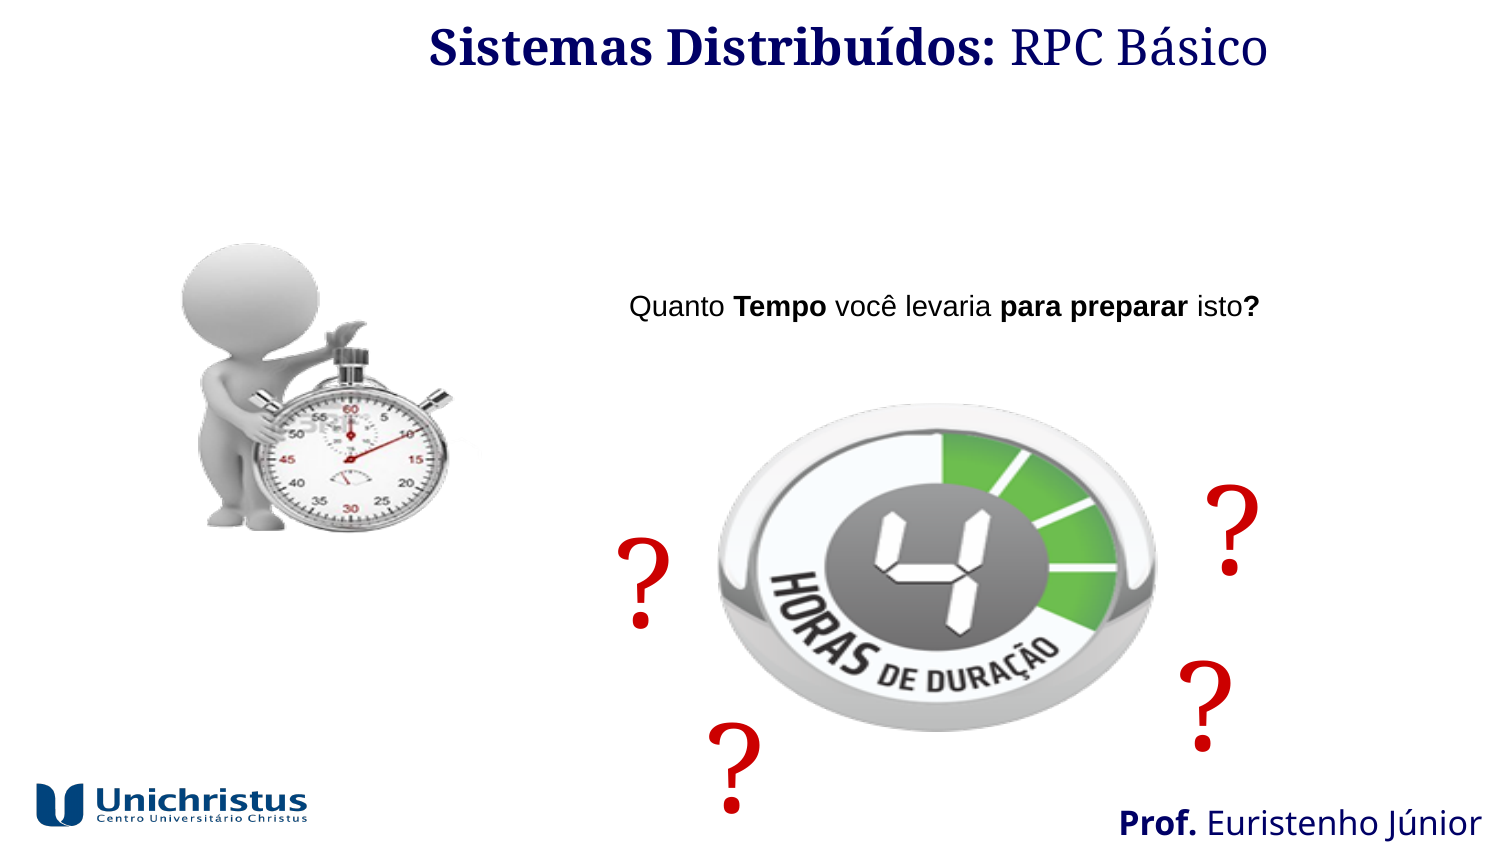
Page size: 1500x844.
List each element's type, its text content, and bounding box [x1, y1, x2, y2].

text_box ? [1189, 433, 1272, 595]
text_box Prof. Euristenho Júnior [1103, 791, 1500, 844]
text_box ? [600, 487, 682, 649]
text_box ? [690, 672, 773, 834]
text_box Quanto Tempo você levaria para preparar isto? [614, 125, 1435, 532]
picture [717, 403, 1158, 732]
picture [32, 781, 311, 828]
text_box Sistemas Distribuídos: RPC Básico [415, 4, 1297, 78]
text_box ? [1161, 610, 1244, 772]
picture [126, 216, 515, 572]
